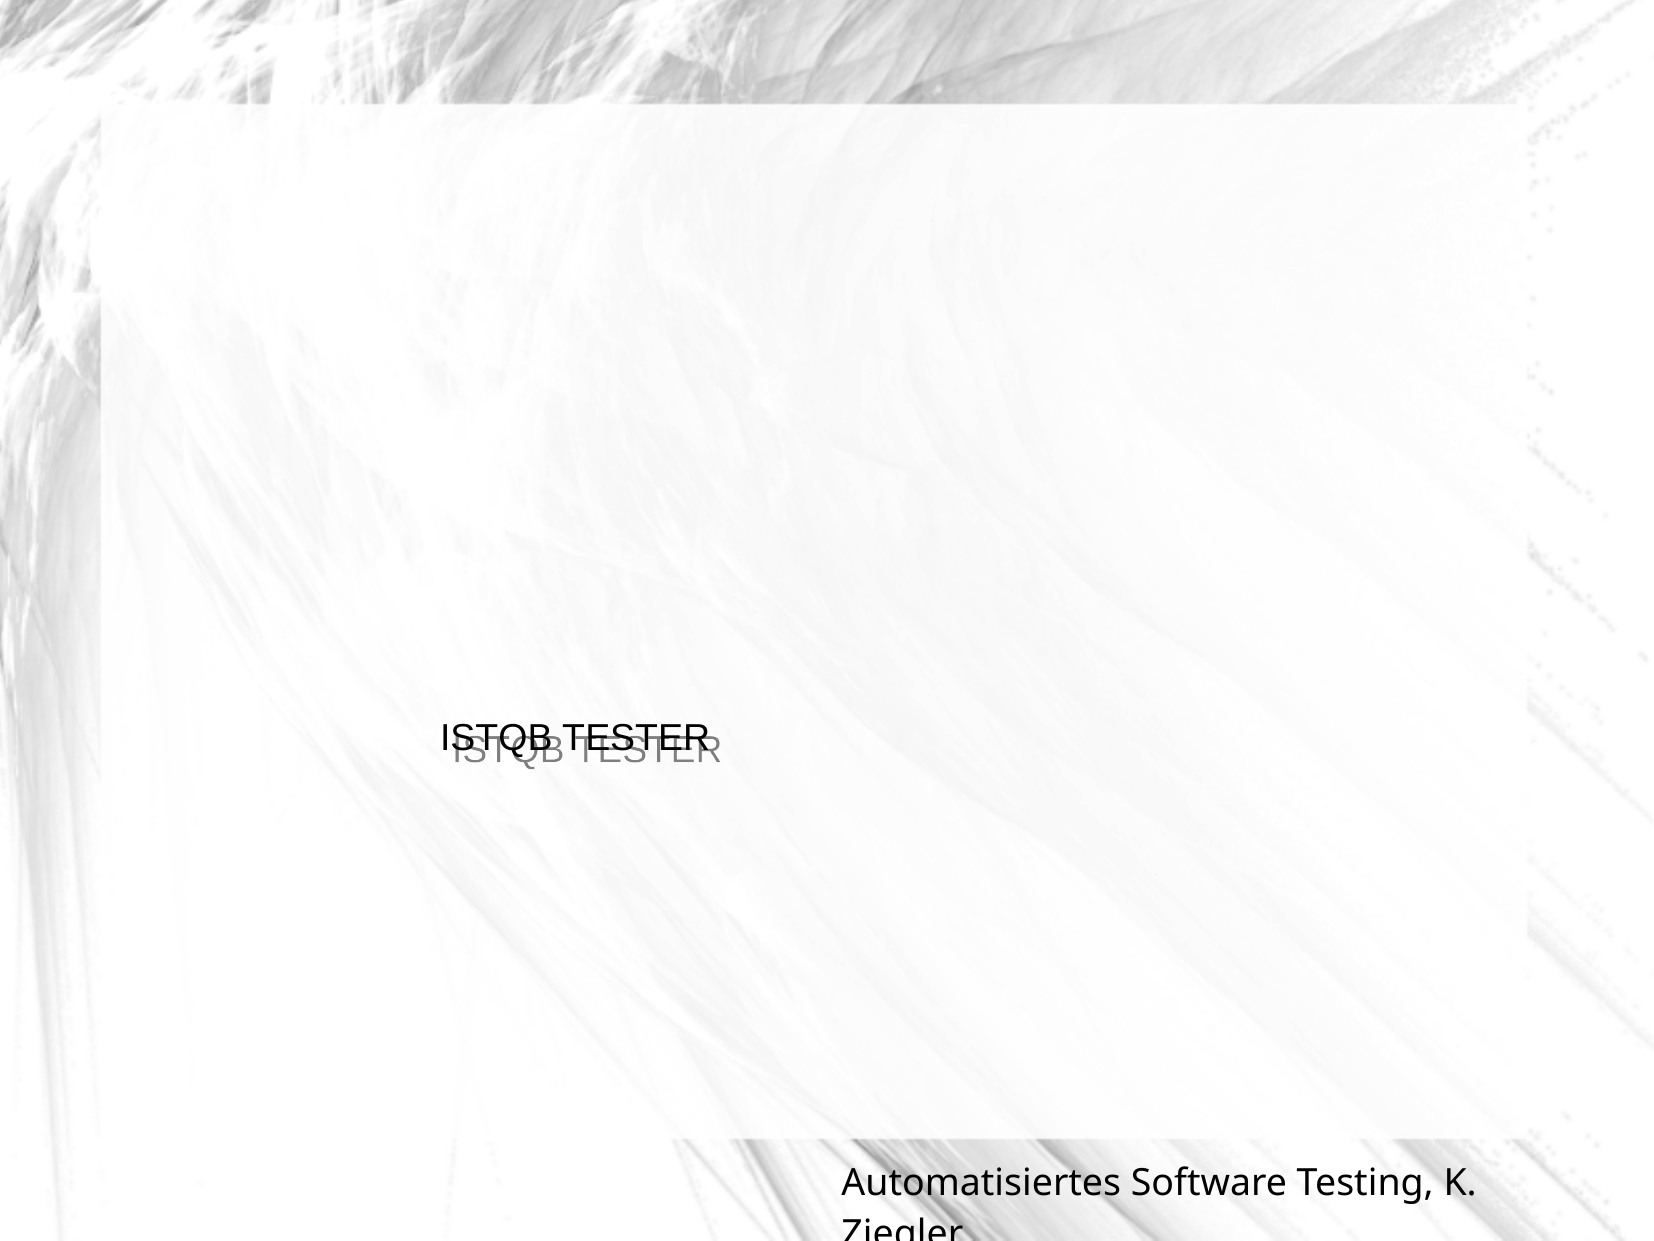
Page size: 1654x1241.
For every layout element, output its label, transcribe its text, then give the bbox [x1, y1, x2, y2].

picture [898, 1228, 910, 1241]
picture [0, 0, 1654, 1241]
text_box ISTQB TESTER [425, 708, 727, 766]
picture [932, 1228, 942, 1234]
text_box Automatisiertes Software Testing, K. Ziegler [826, 1147, 1618, 1210]
picture [878, 1228, 888, 1234]
